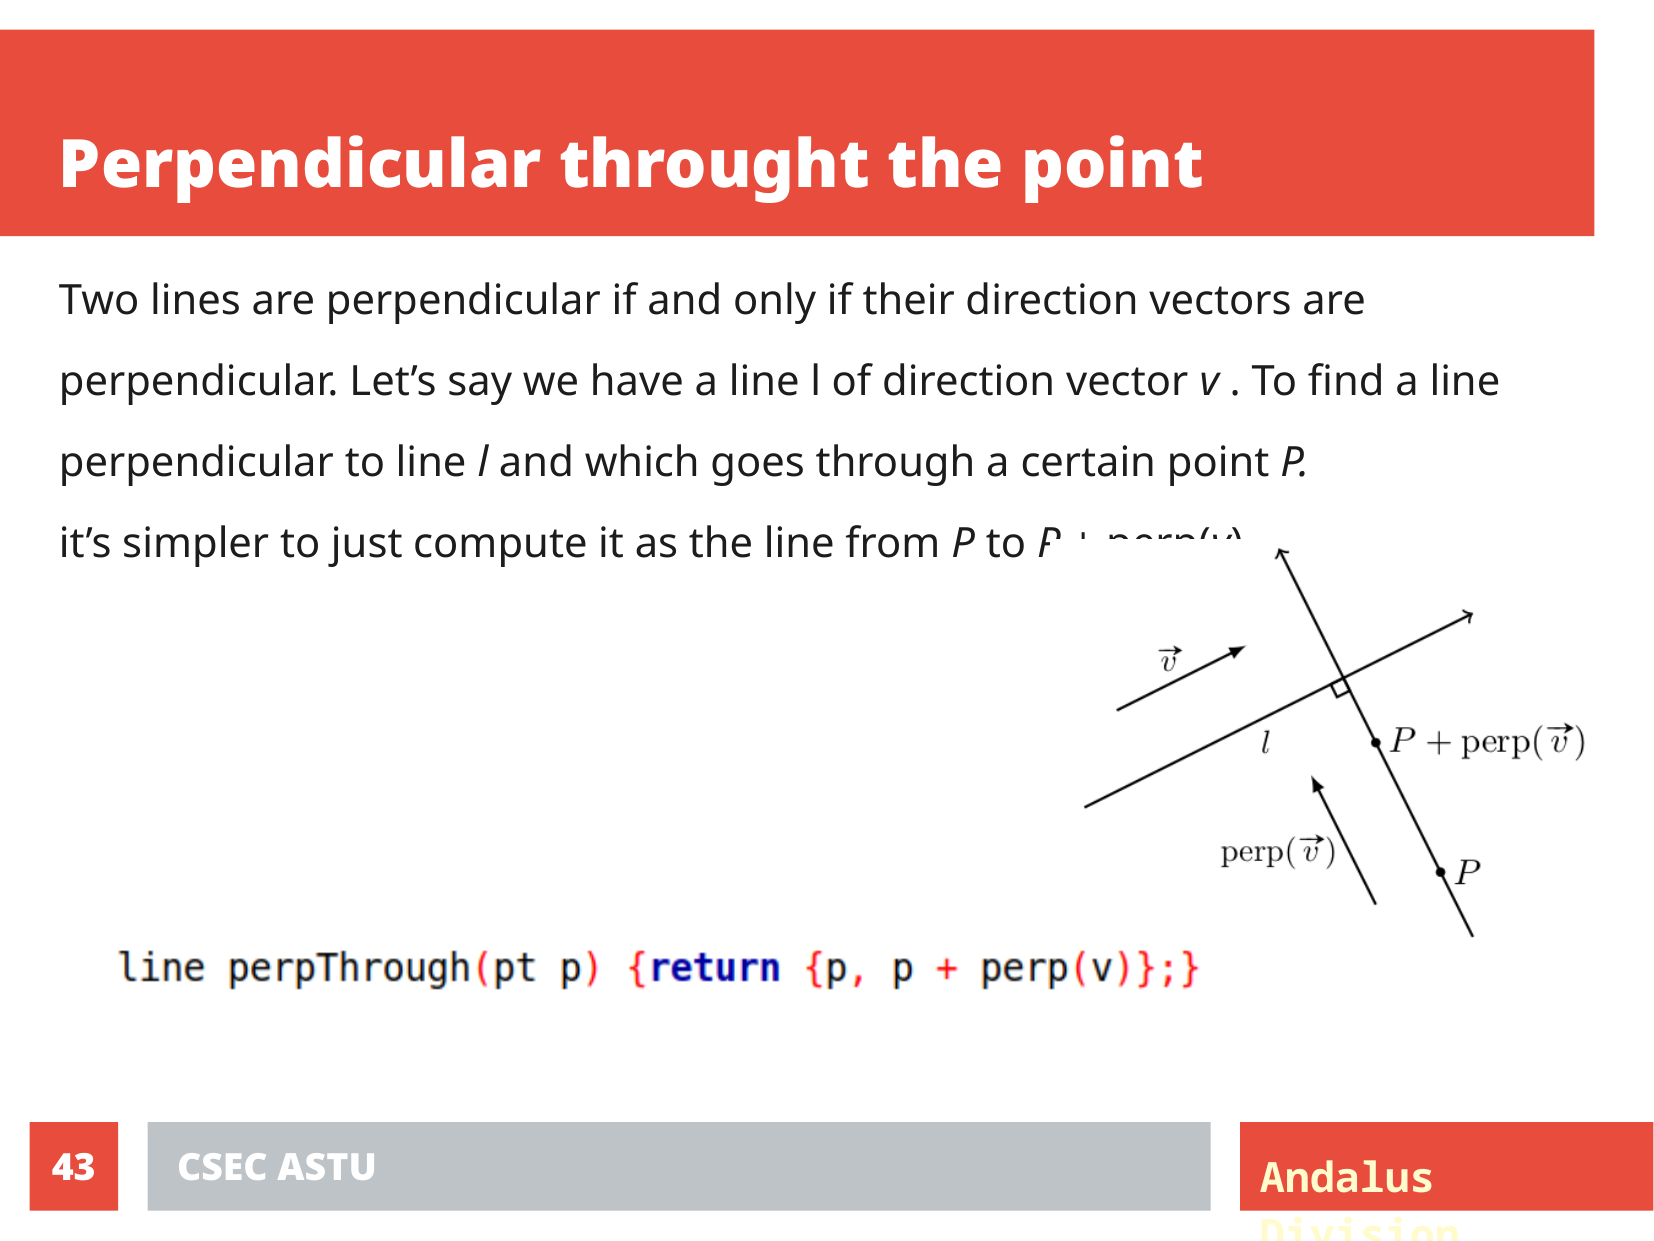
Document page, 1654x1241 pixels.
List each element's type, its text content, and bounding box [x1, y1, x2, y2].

text_box Andalus Division [1245, 1140, 1636, 1197]
title Perpendicular throught the point [59, 59, 1595, 207]
picture [73, 539, 1606, 1036]
list Two lines are perpendicular if and only if their direction vectors are perpendicular. Let’s say we have a line l of direction vector v . To find a line perpendicular to line l and which goes through a certain point P. it’s simpler to just compute it as the line from P to P + perp(v). [59, 270, 1565, 1093]
